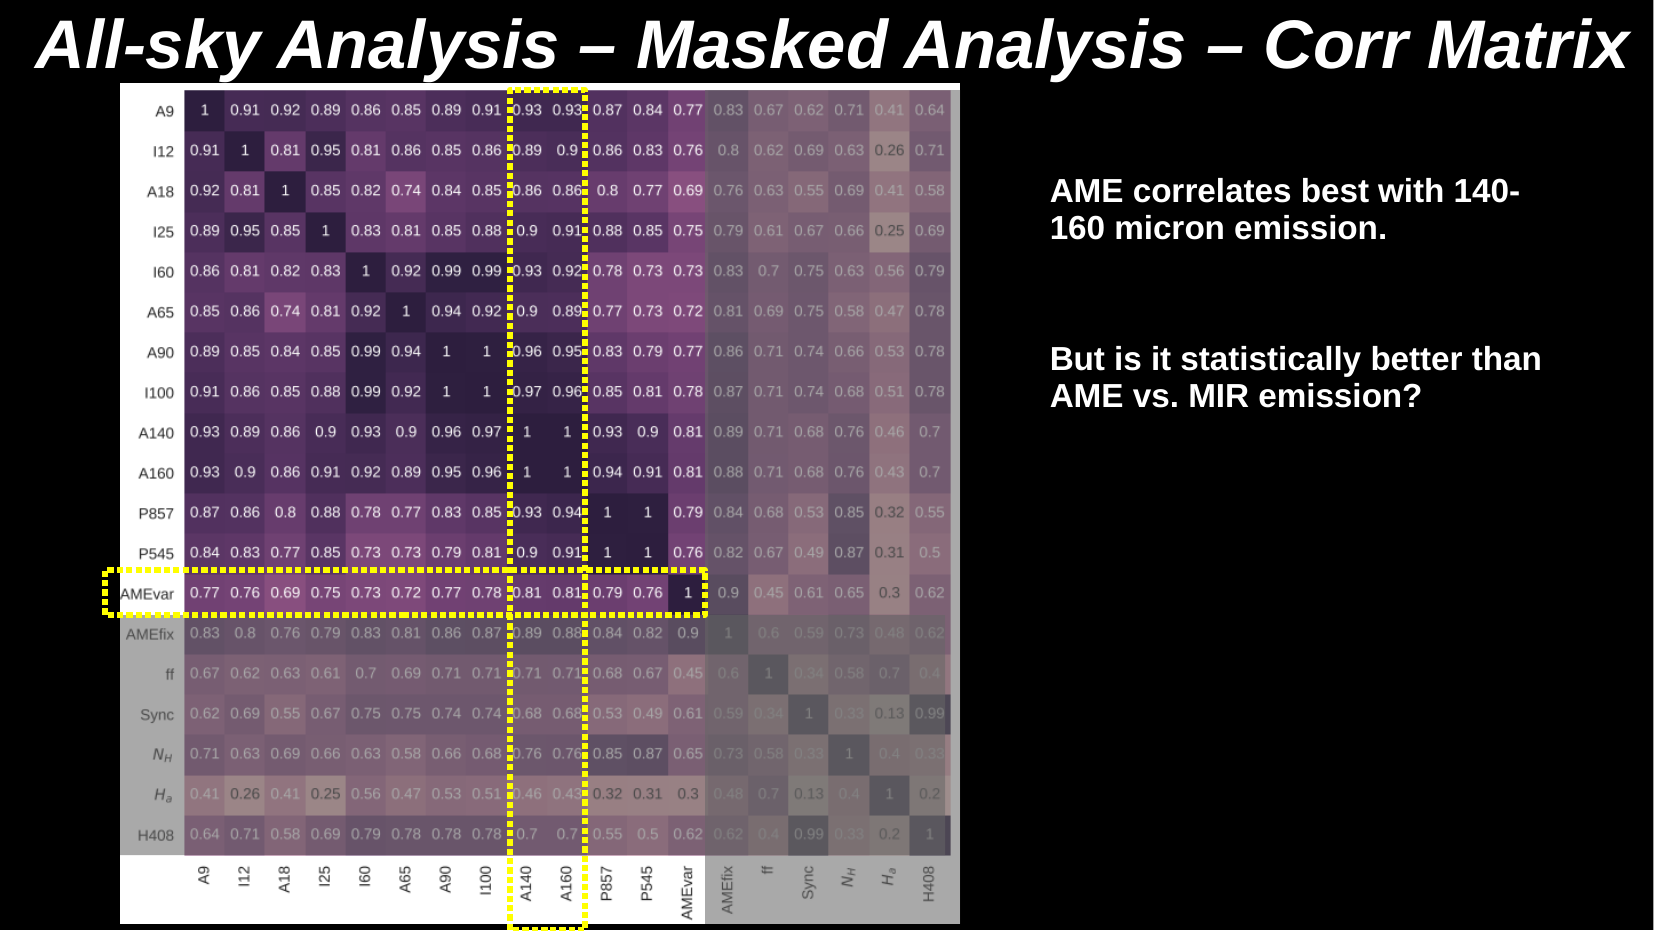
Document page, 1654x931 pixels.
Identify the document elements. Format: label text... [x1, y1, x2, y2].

text_box AME correlates best with 140-160 micron emission. But is it statistically better than AME vs. MIR emission? [1035, 165, 1576, 721]
picture [120, 856, 705, 924]
picture [120, 91, 705, 615]
text_box [120, 90, 961, 924]
title All-sky Analysis – Masked Analysis – Corr Matrix [0, 0, 1654, 91]
